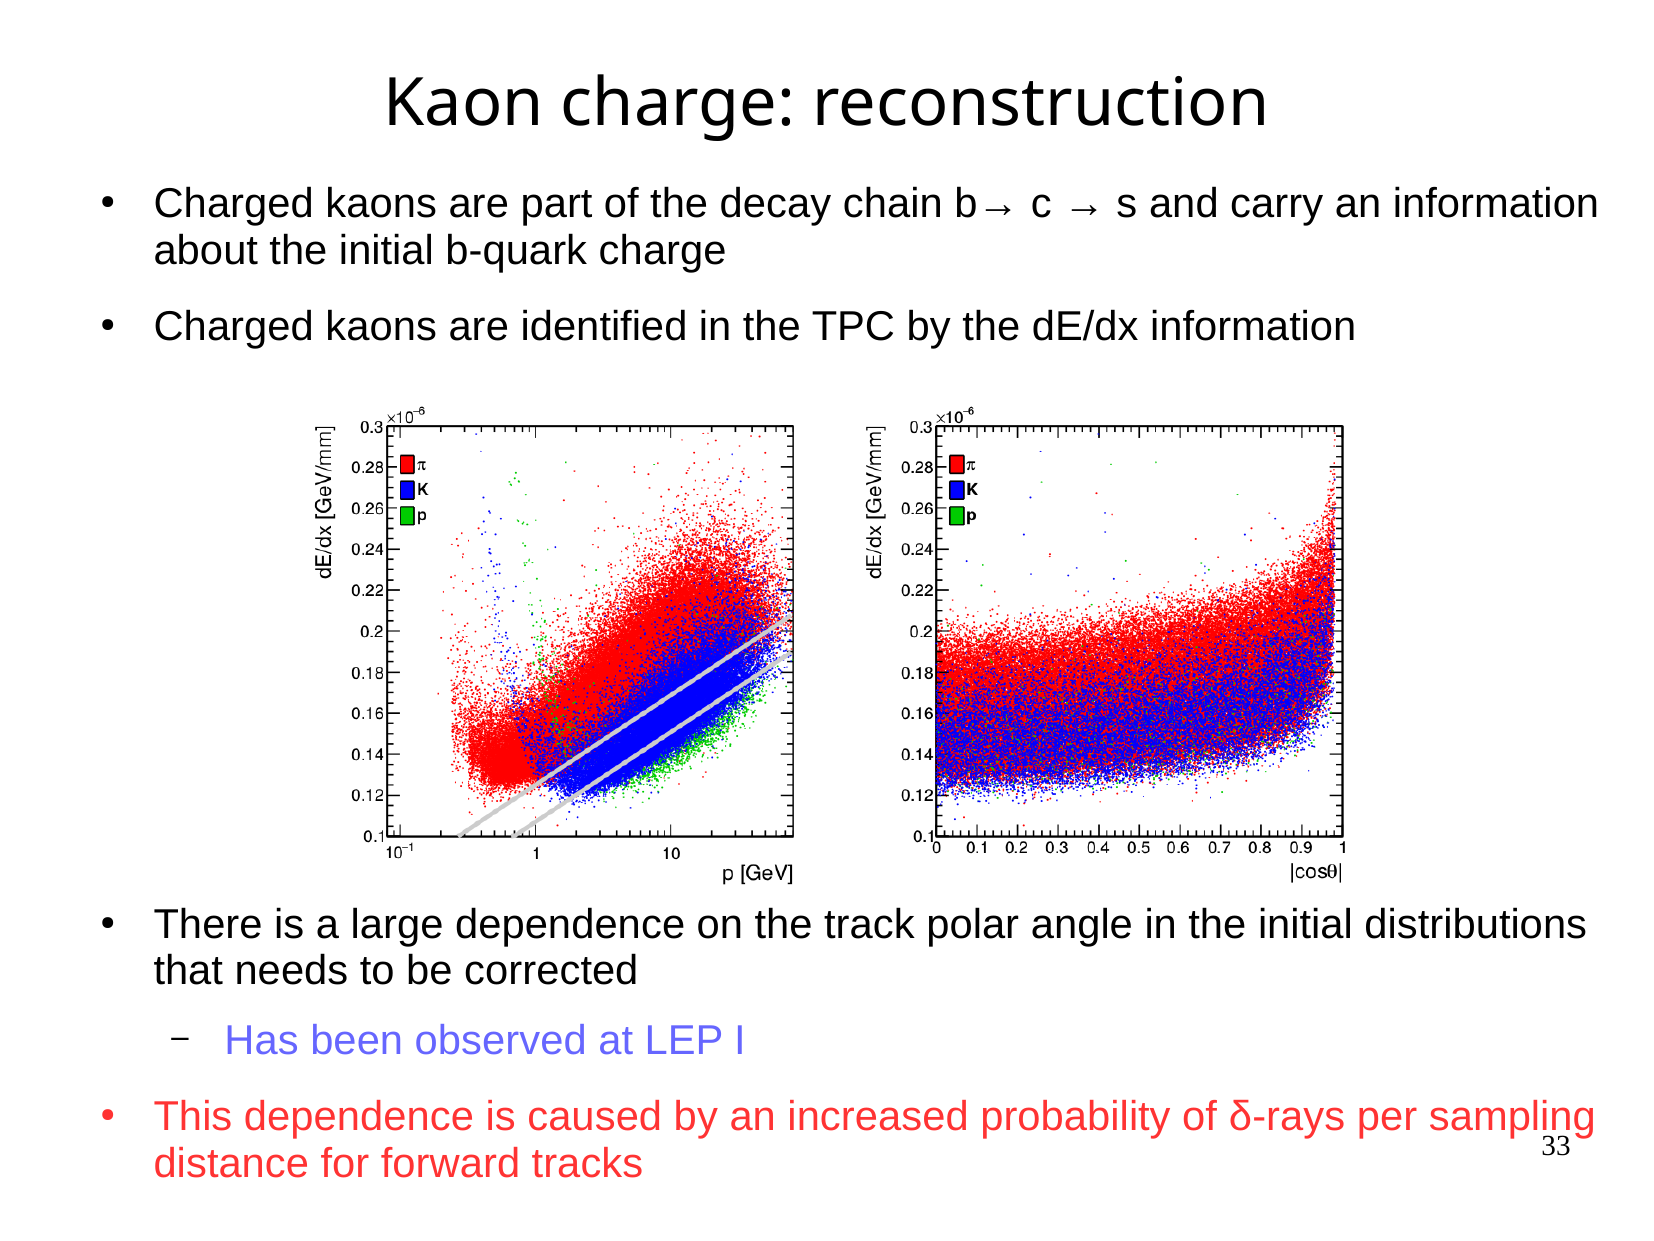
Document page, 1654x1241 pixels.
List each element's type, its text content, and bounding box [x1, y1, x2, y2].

list Charged kaons are part of the decay chain b→ c → s and carry an information about the initial b-quark charge Charged kaons are identified in the TPC by the dE/dx information [82, 180, 1609, 364]
title Kaon charge: reconstruction [82, 49, 1571, 151]
list There is a large dependence on the track polar angle in the initial distributions that needs to be corrected Has been observed at LEP I This dependence is caused by an increased probability of δ-rays per sampling distance for forward tracks [82, 900, 1609, 1196]
picture [298, 392, 1374, 889]
